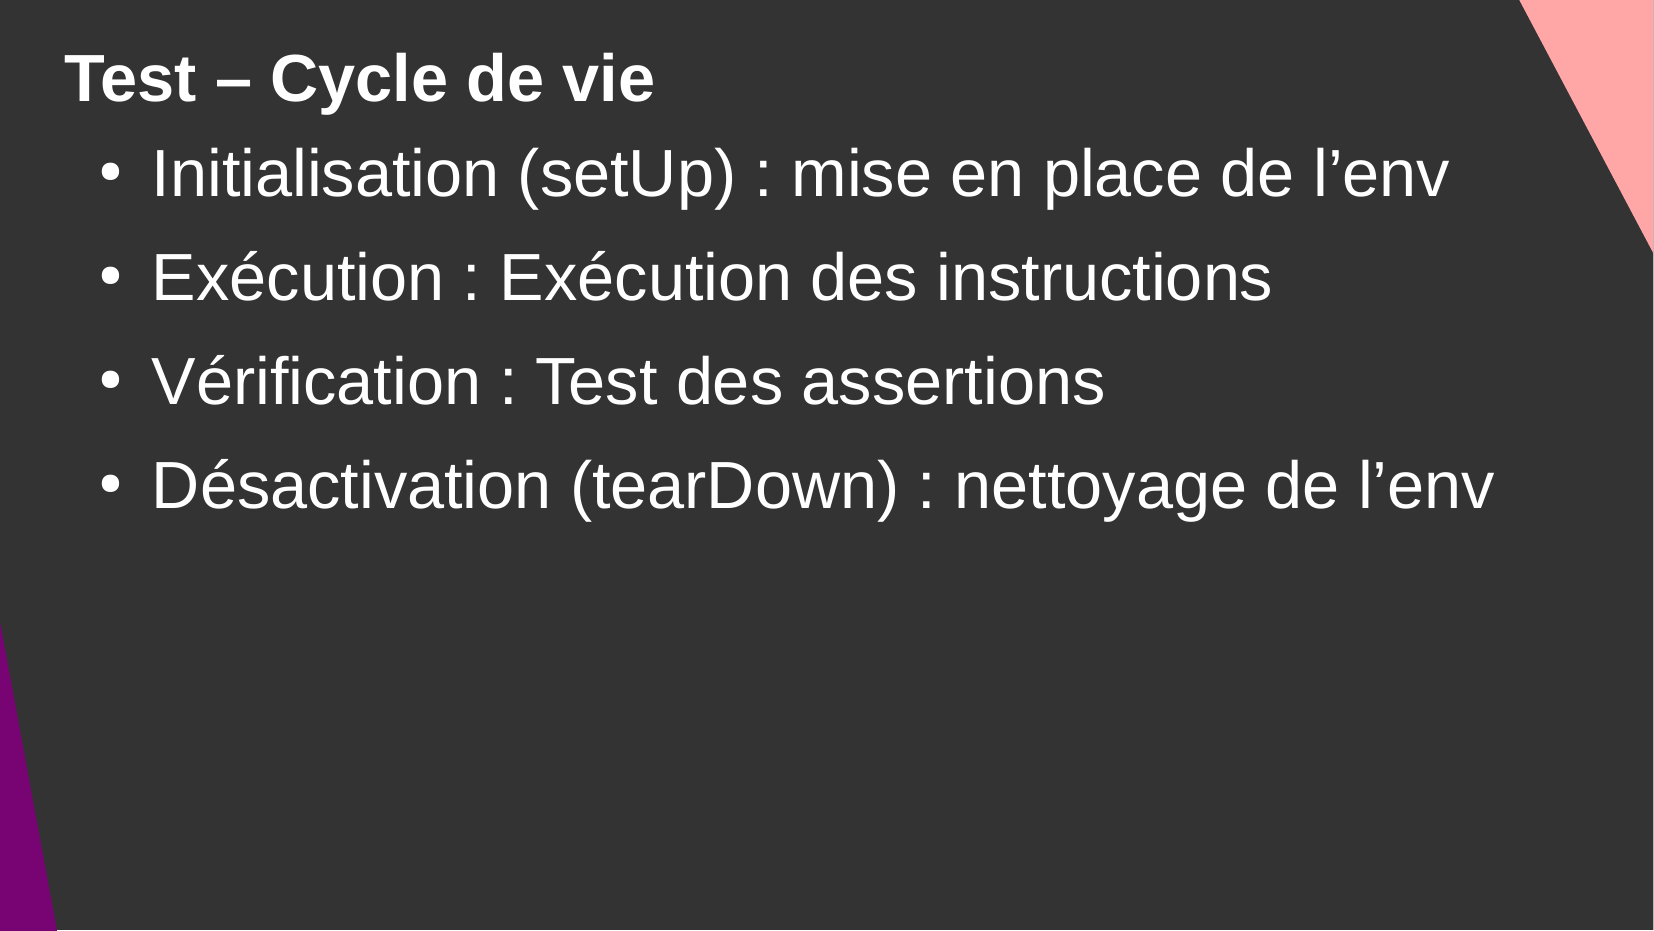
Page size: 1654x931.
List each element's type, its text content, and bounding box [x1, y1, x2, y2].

text_box [1519, 0, 1654, 255]
list Initialisation (setUp) : mise en place de l’env Exécution : Exécution des instructions Vérification : Test des assertions Désactivation (tearDown) : nettoyage de l’env [80, 135, 1620, 591]
text_box [0, 621, 58, 931]
title Test – Cycle de vie [64, 40, 1075, 116]
